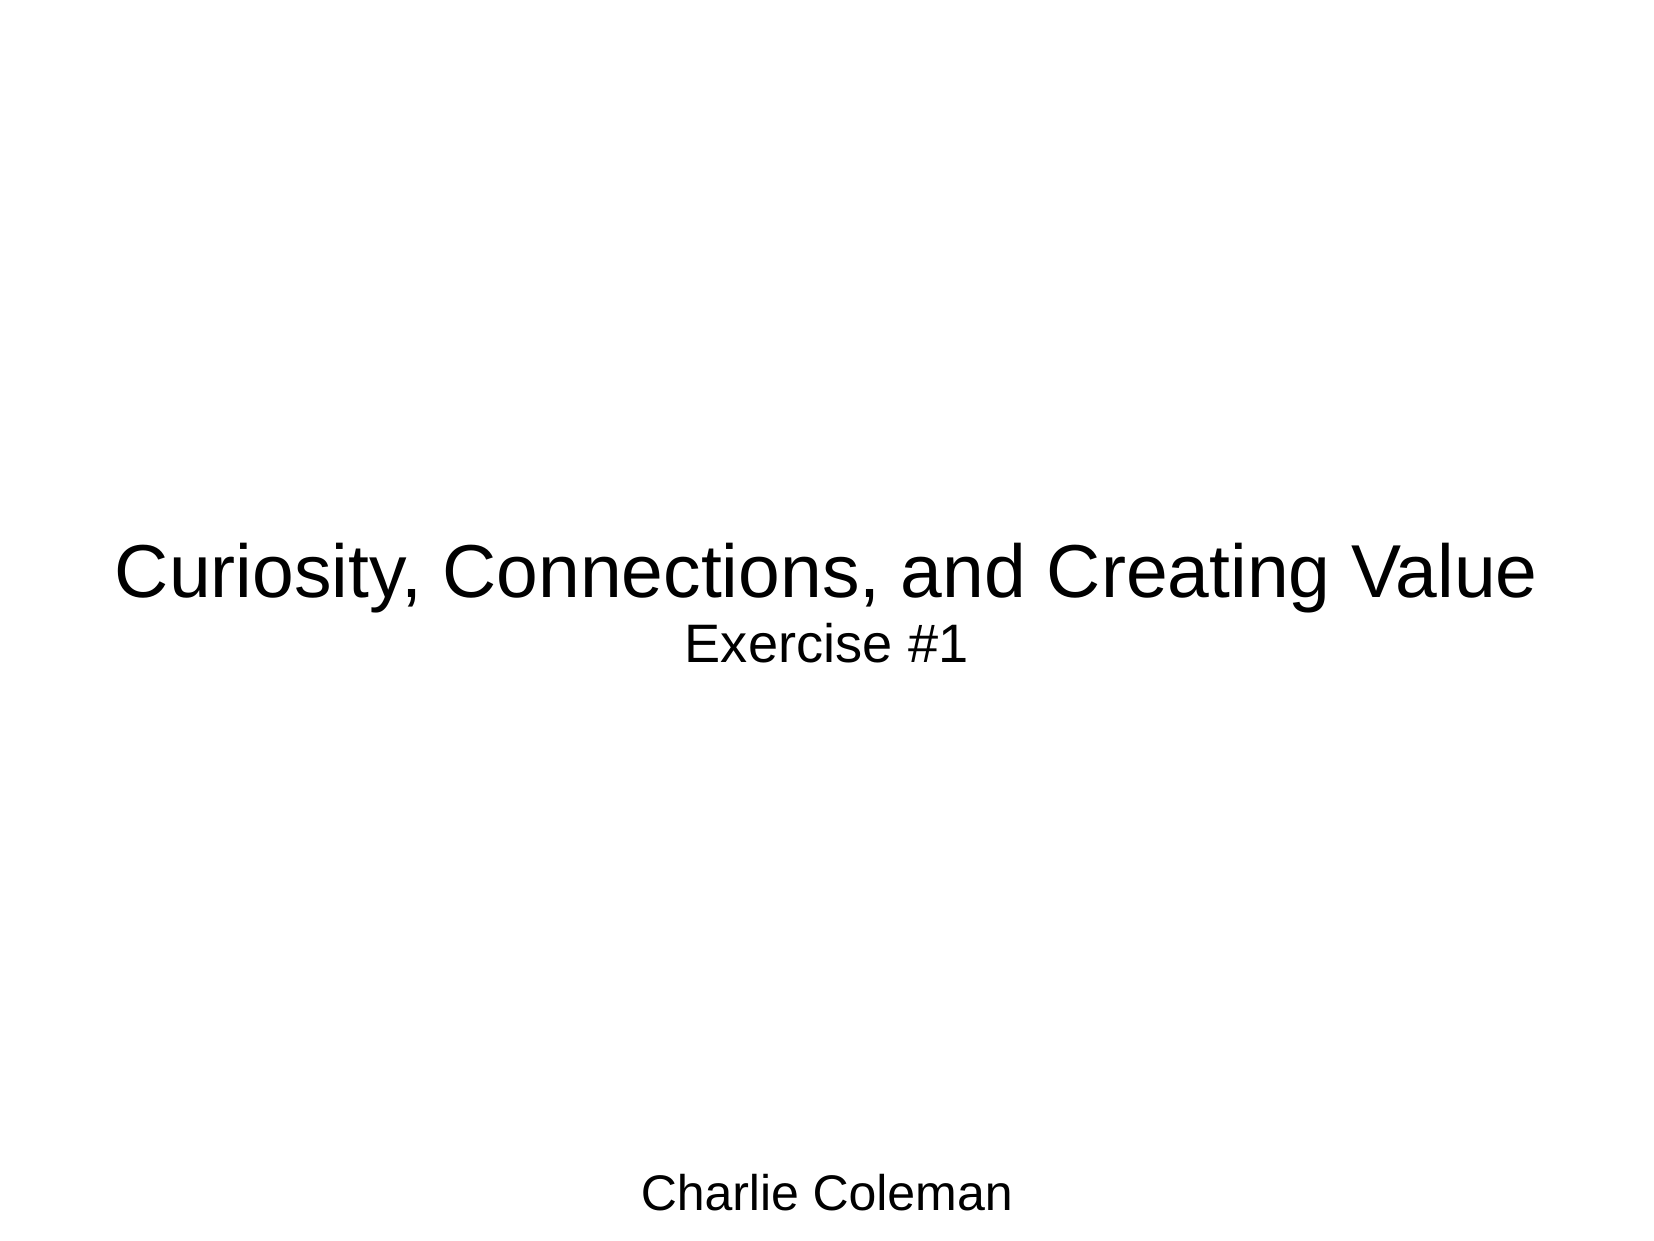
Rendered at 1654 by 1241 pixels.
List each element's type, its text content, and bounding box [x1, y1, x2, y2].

subtitle Charlie Coleman [0, 1145, 1654, 1241]
title Curiosity, Connections, and Creating Value Exercise #1 [0, 497, 1654, 706]
